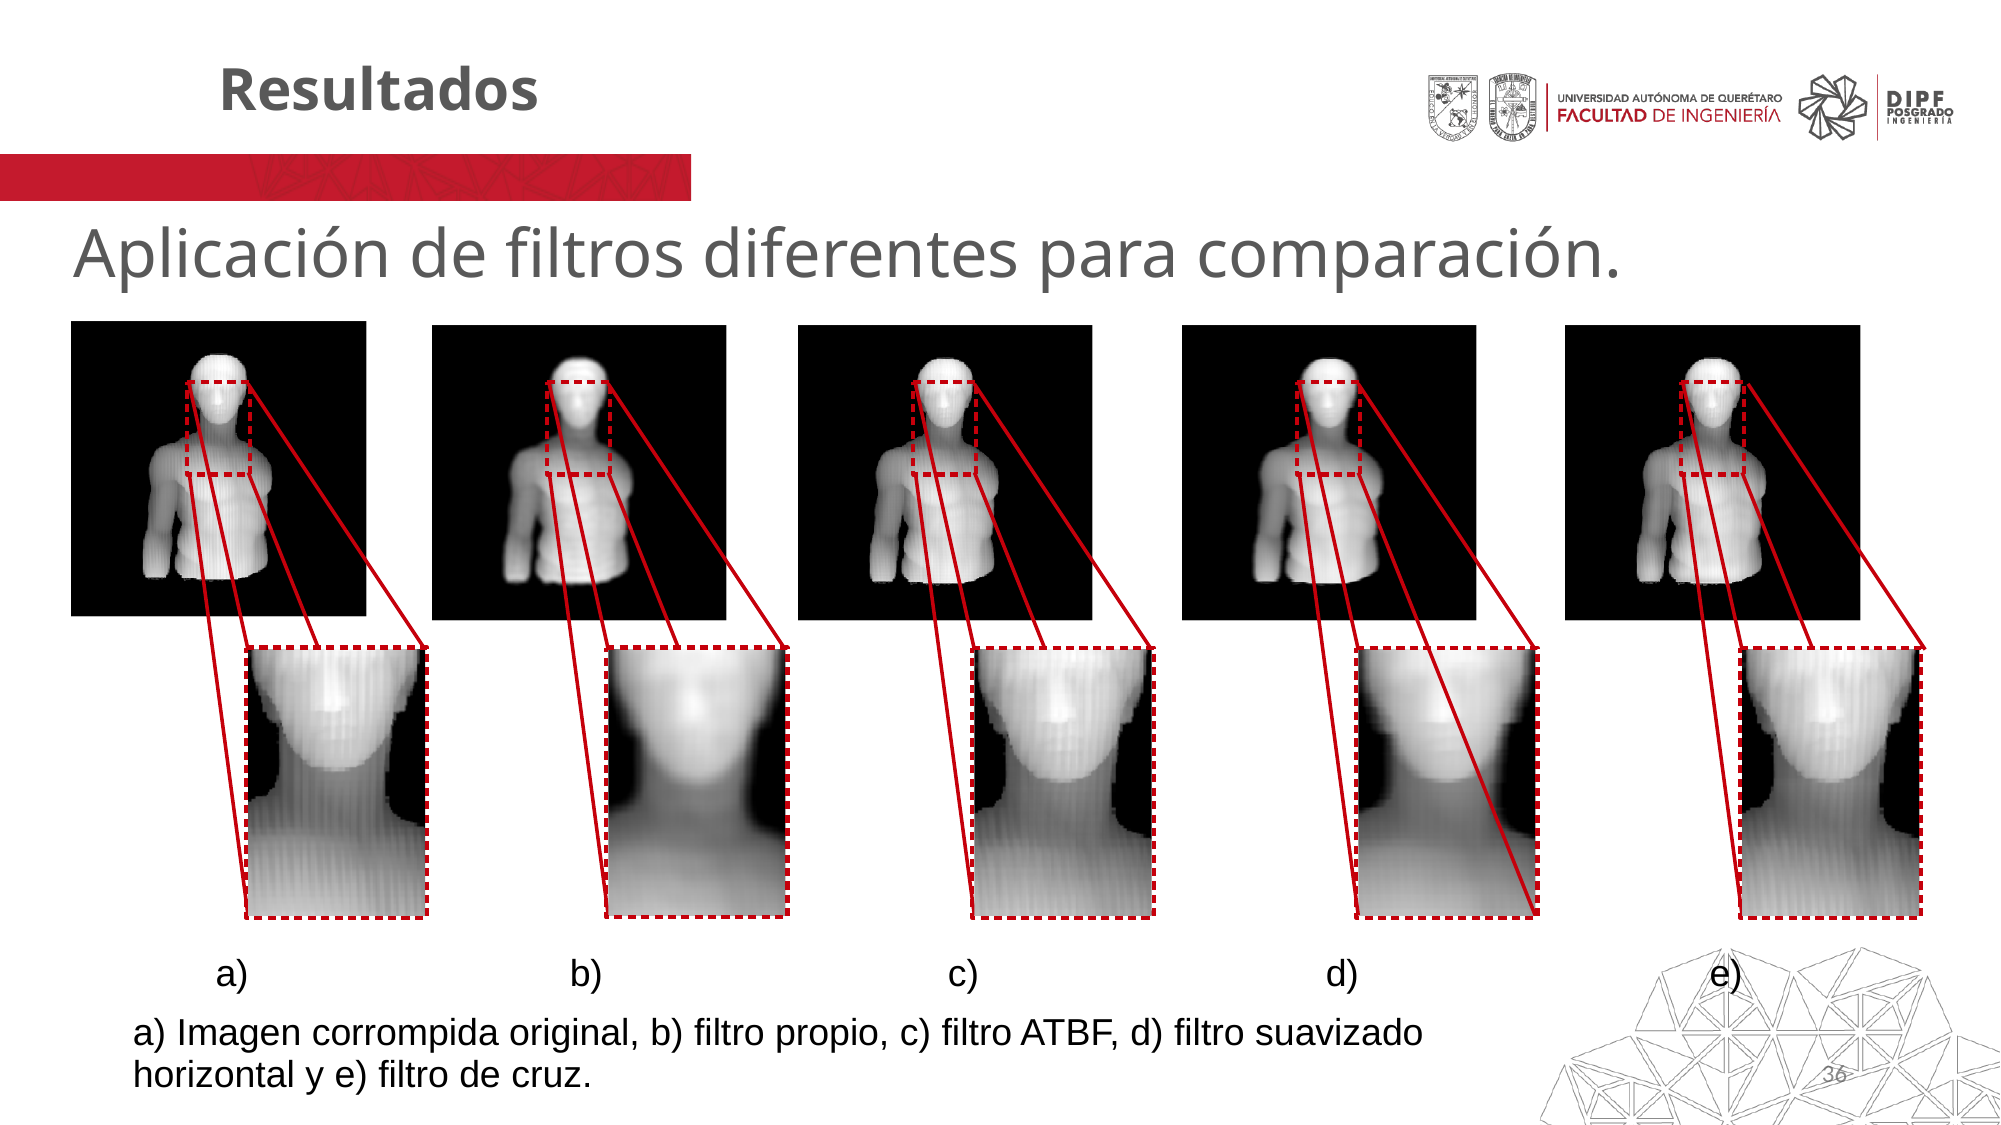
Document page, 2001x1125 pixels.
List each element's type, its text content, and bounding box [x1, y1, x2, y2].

picture [70, 320, 367, 617]
picture [1422, 66, 1959, 160]
picture [974, 649, 1152, 916]
text_box a) [200, 944, 319, 1002]
picture [1358, 649, 1533, 916]
text_box a) Imagen corrompida original, b) filtro propio, c) filtro ATBF, d) filtro suavizado horizontal y e) filtro de cruz. [118, 1003, 1522, 1103]
picture [431, 324, 727, 621]
text_box e) [1694, 944, 1813, 1002]
text_box Aplicación de filtros diferentes para comparación. [59, 203, 1949, 298]
picture [1181, 324, 1477, 621]
picture [1564, 324, 1861, 621]
text_box b) [555, 944, 674, 1002]
text_box Resultados [66, 14, 692, 154]
picture [0, 154, 692, 201]
picture [1742, 649, 1920, 916]
picture [248, 649, 426, 916]
picture [1521, 935, 2000, 1125]
picture [797, 324, 1093, 621]
picture [1432, 649, 1536, 909]
text_box c) [933, 944, 1052, 1002]
text_box d) [1311, 944, 1430, 1002]
picture [608, 649, 786, 916]
